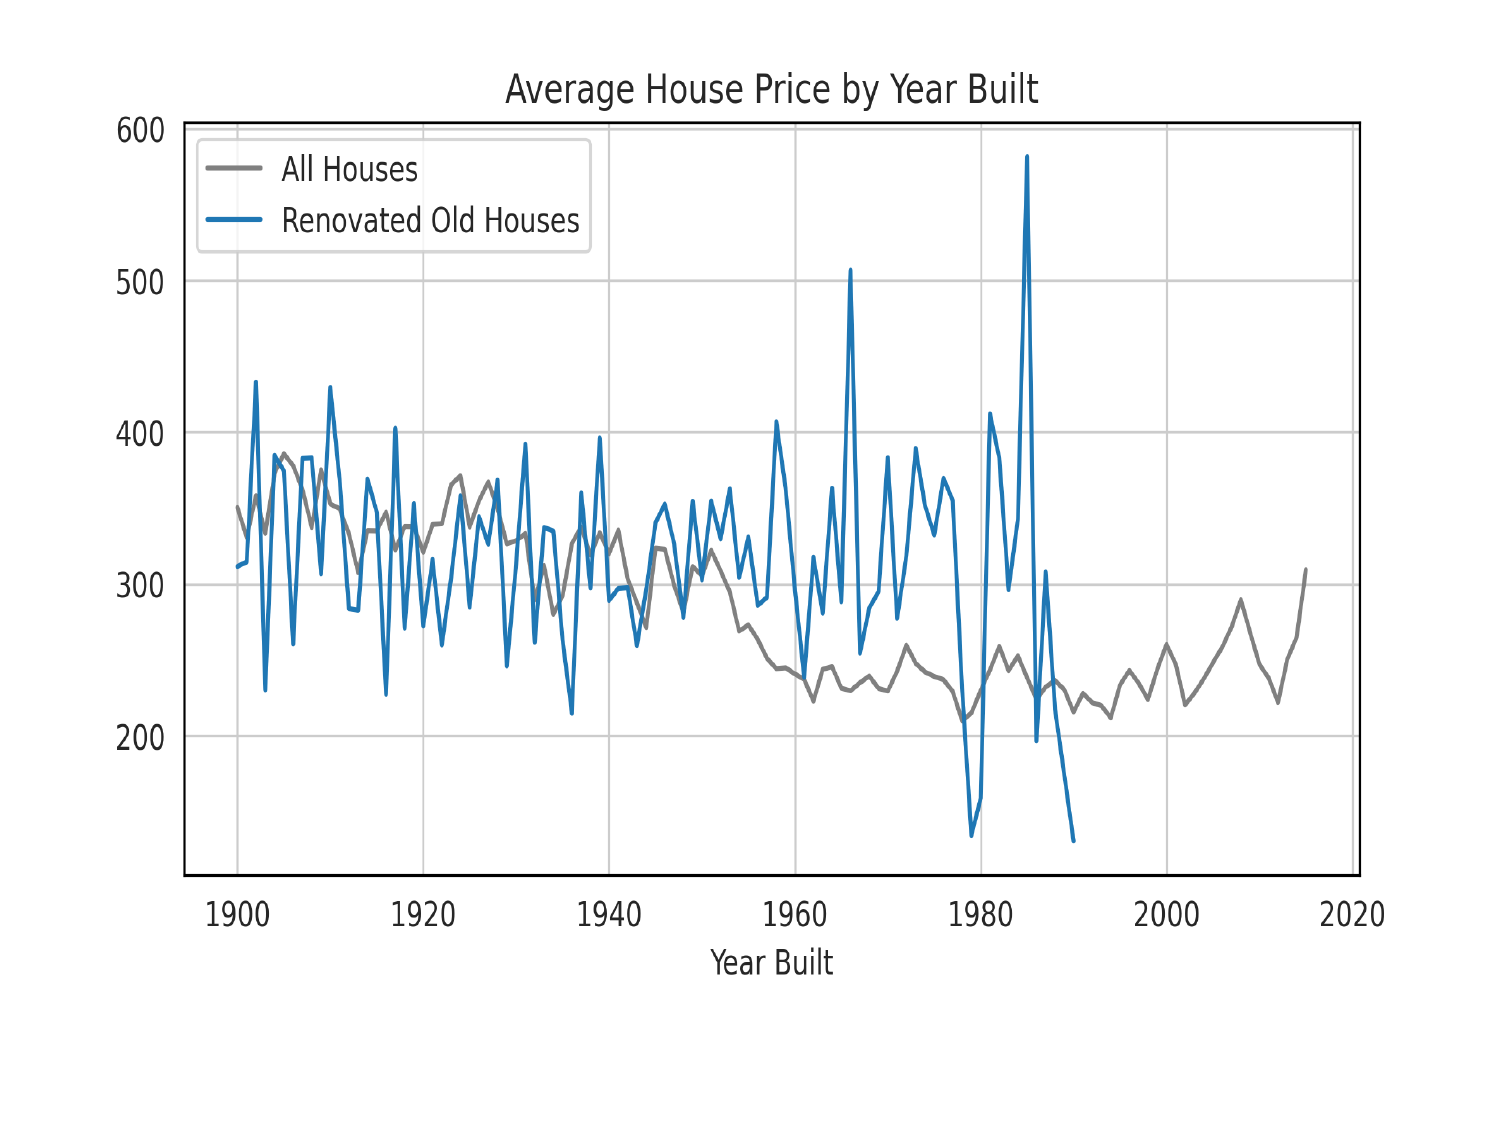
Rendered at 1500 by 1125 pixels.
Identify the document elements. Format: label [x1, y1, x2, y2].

picture [96, 47, 1404, 1005]
